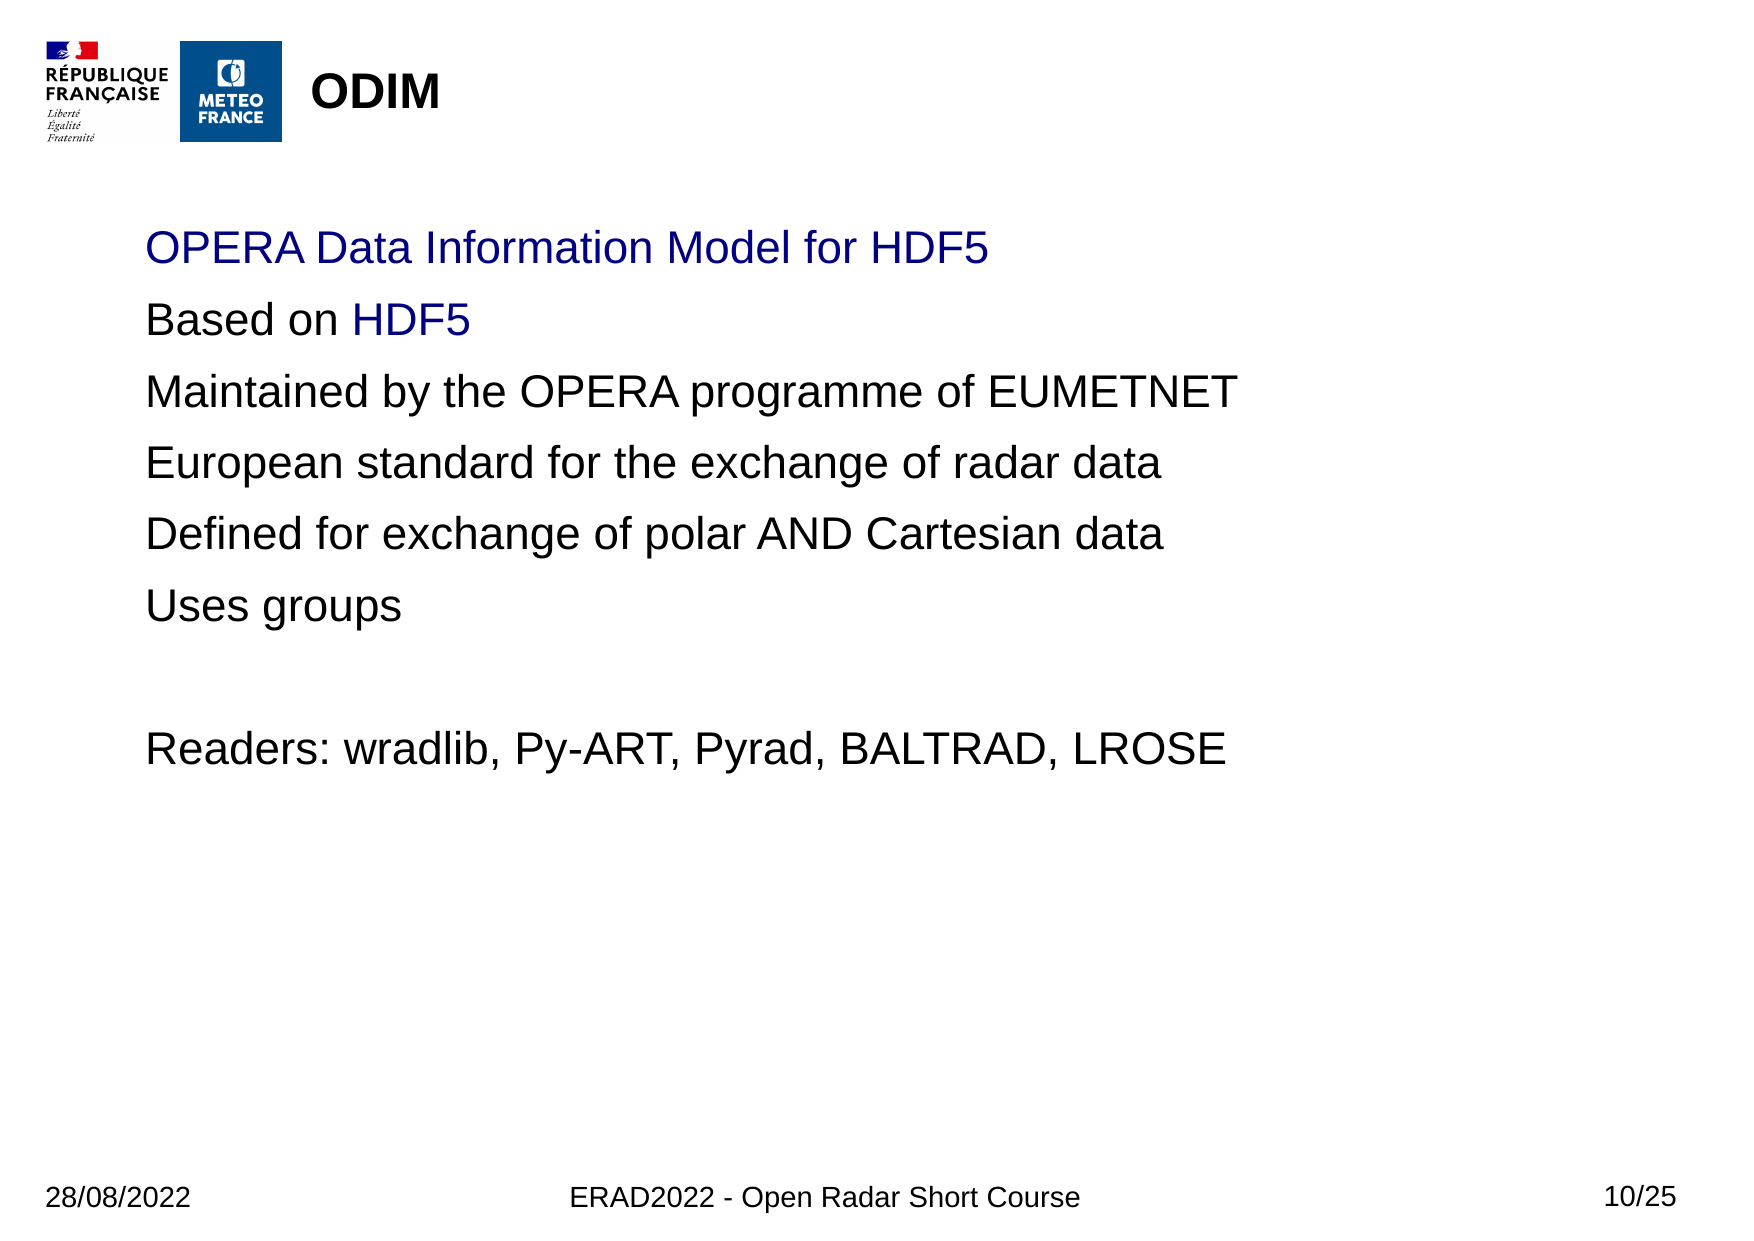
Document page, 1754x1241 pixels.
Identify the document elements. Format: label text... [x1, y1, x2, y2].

title ODIM [310, 40, 1697, 142]
picture [180, 41, 282, 142]
picture [46, 41, 172, 142]
list OPERA Data Information Model for HDF5 Based on HDF5 Maintained by the OPERA programme of EUMETNET European standard for the exchange of radar data Defined for exchange of polar AND Cartesian data Uses groups Readers: wradlib, Py-ART, Pyrad, BALTRAD, LROSE [44, 222, 1712, 1118]
